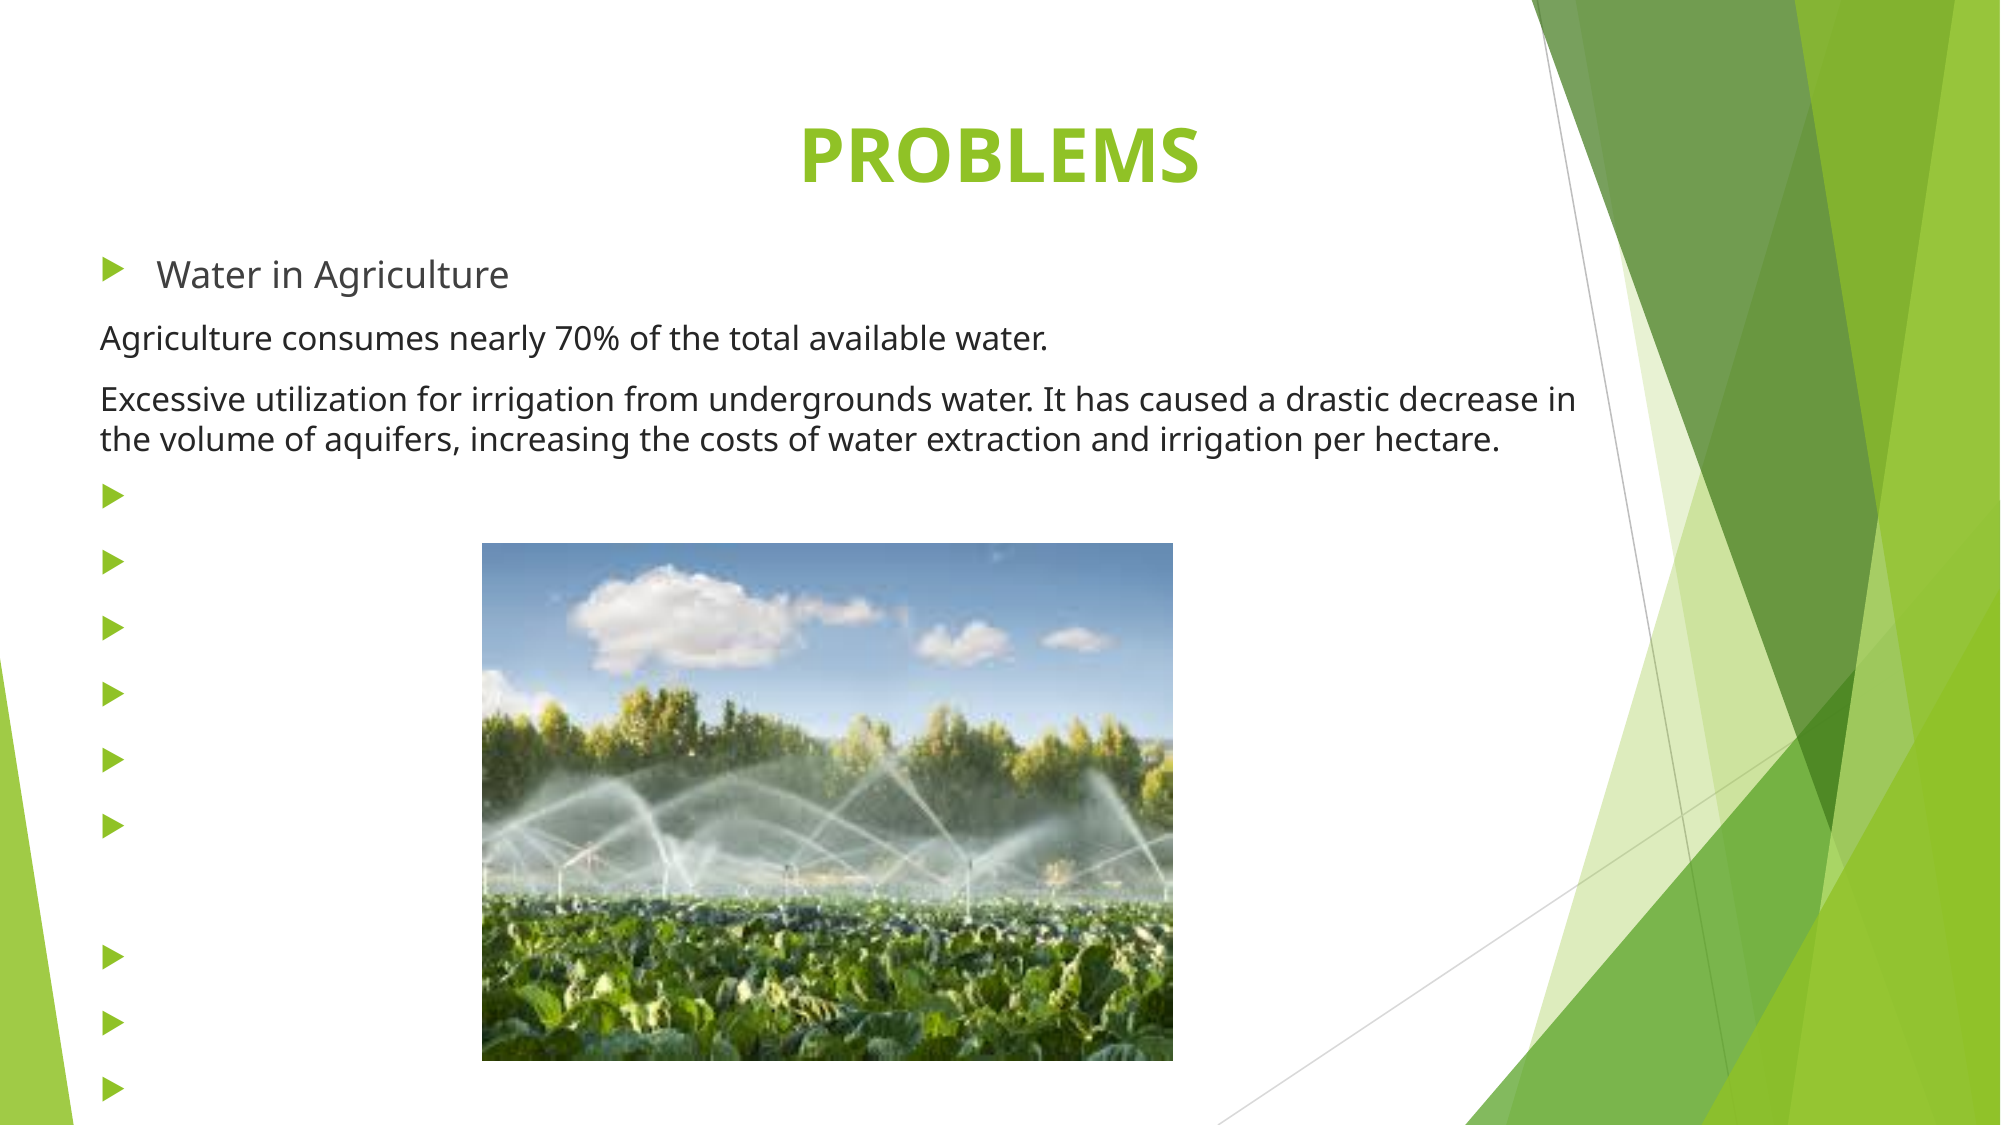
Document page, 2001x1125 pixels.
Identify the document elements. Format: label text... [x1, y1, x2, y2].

title PROBLEMS [294, 99, 1706, 317]
list Water in Agriculture Agriculture consumes nearly 70% of the total available water. Excessive utilization for irrigation from undergrounds water. It has caused a drastic decrease in the volume of aquifers, increasing the costs of water extraction and irrigation per hectare. [84, 243, 1599, 1044]
picture [482, 543, 1173, 1061]
